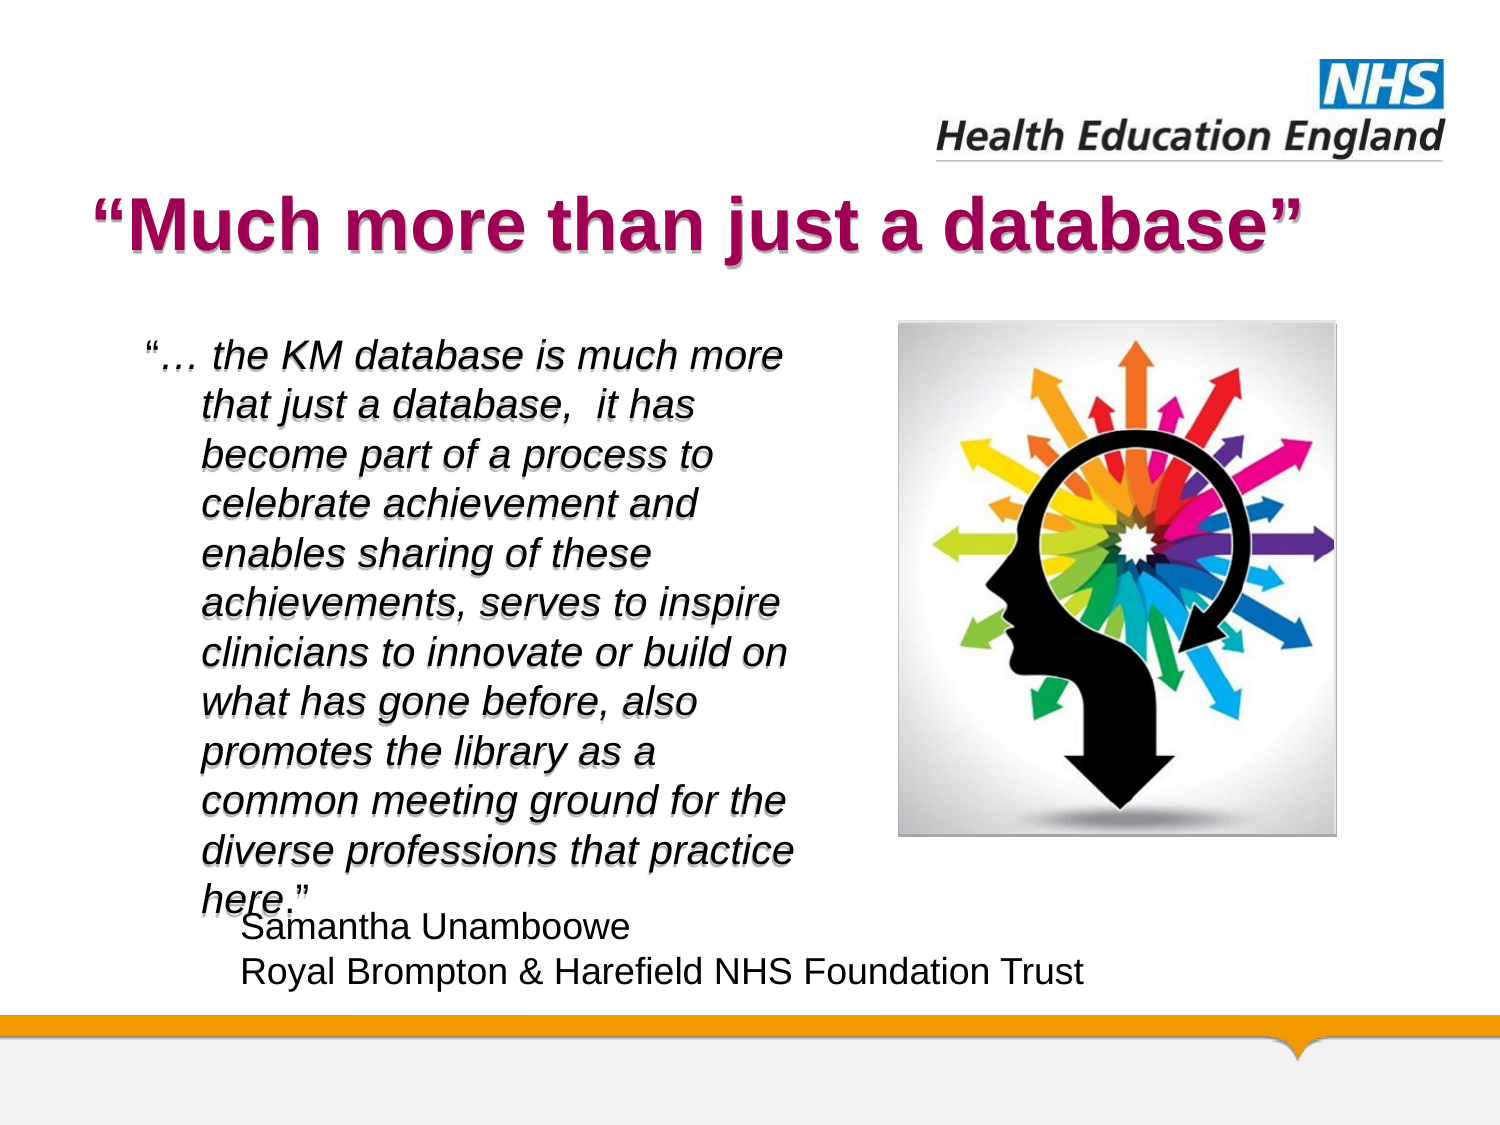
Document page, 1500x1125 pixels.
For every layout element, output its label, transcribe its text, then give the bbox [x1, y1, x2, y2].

picture [898, 320, 1337, 834]
list “… the KM database is much more that just a database, it has become part of a process to celebrate achievement and enables sharing of these achievements, serves to inspire clinicians to innovate or build on what has gone before, also promotes the library as a common meeting ground for the diverse professions that practice here.” [75, 320, 833, 870]
title “Much more than just a database” [75, 168, 1351, 280]
text_box Samantha Unamboowe Royal Brompton & Harefield NHS Foundation Trust [75, 894, 1295, 1047]
